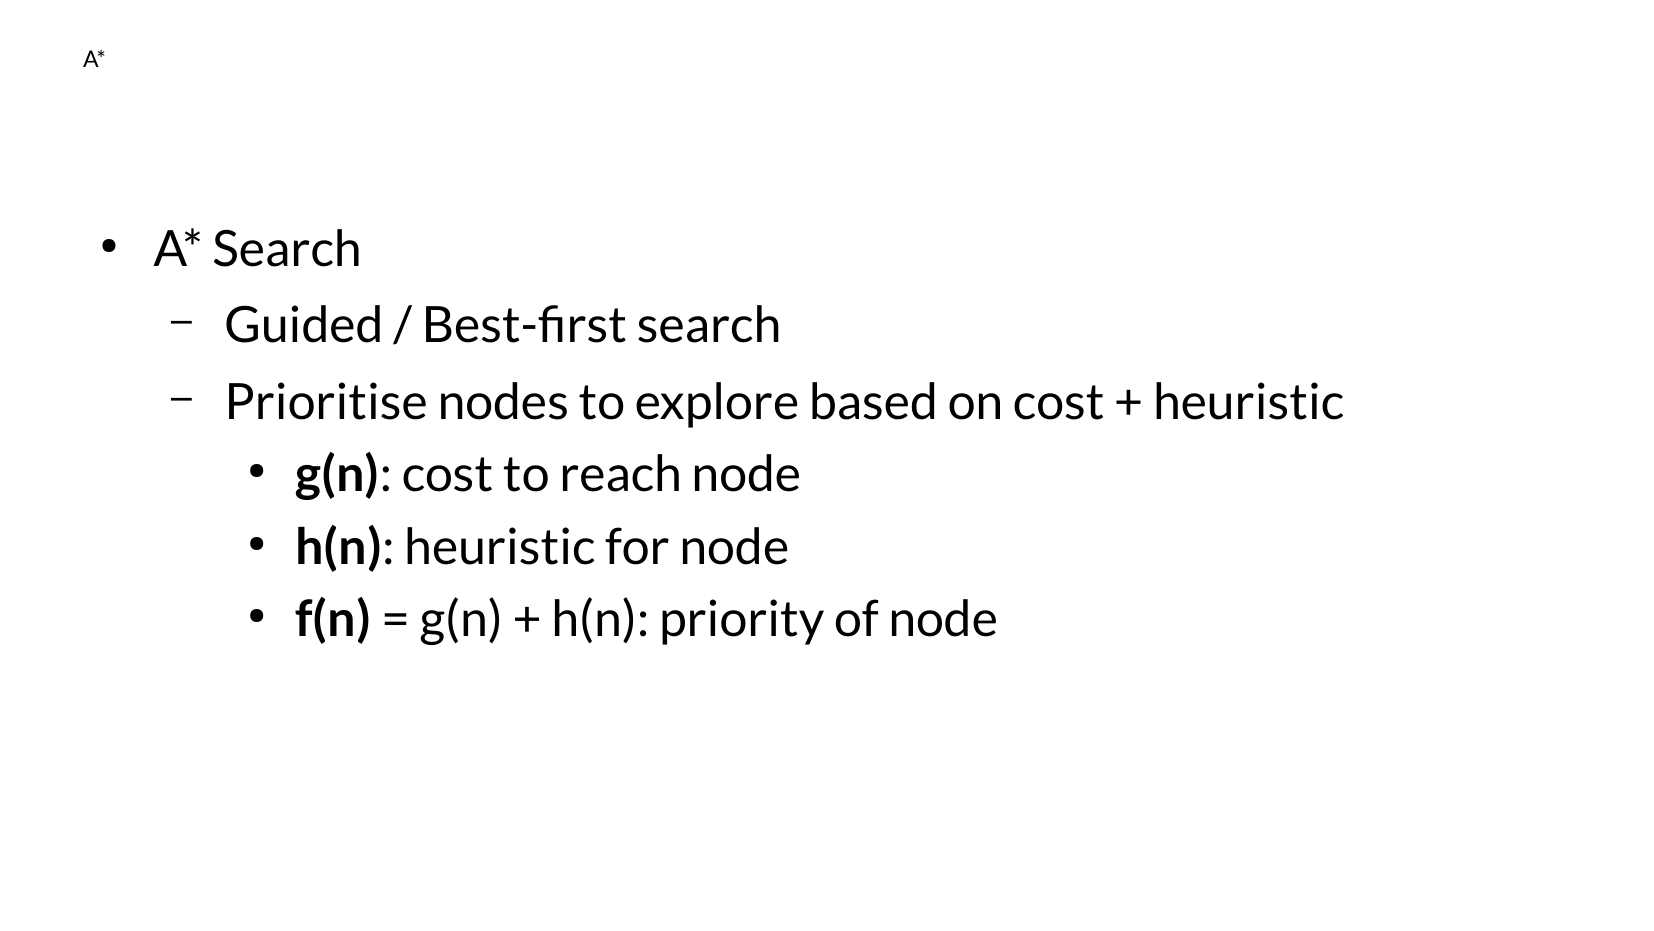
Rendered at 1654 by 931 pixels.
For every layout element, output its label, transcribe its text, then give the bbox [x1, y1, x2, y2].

list A* Search Guided / Best-first search Prioritise nodes to explore based on cost + heuristic g(n): cost to reach node h(n): heuristic for node f(n) = g(n) + h(n): priority of node [82, 217, 1571, 839]
title A* [83, 0, 1571, 119]
